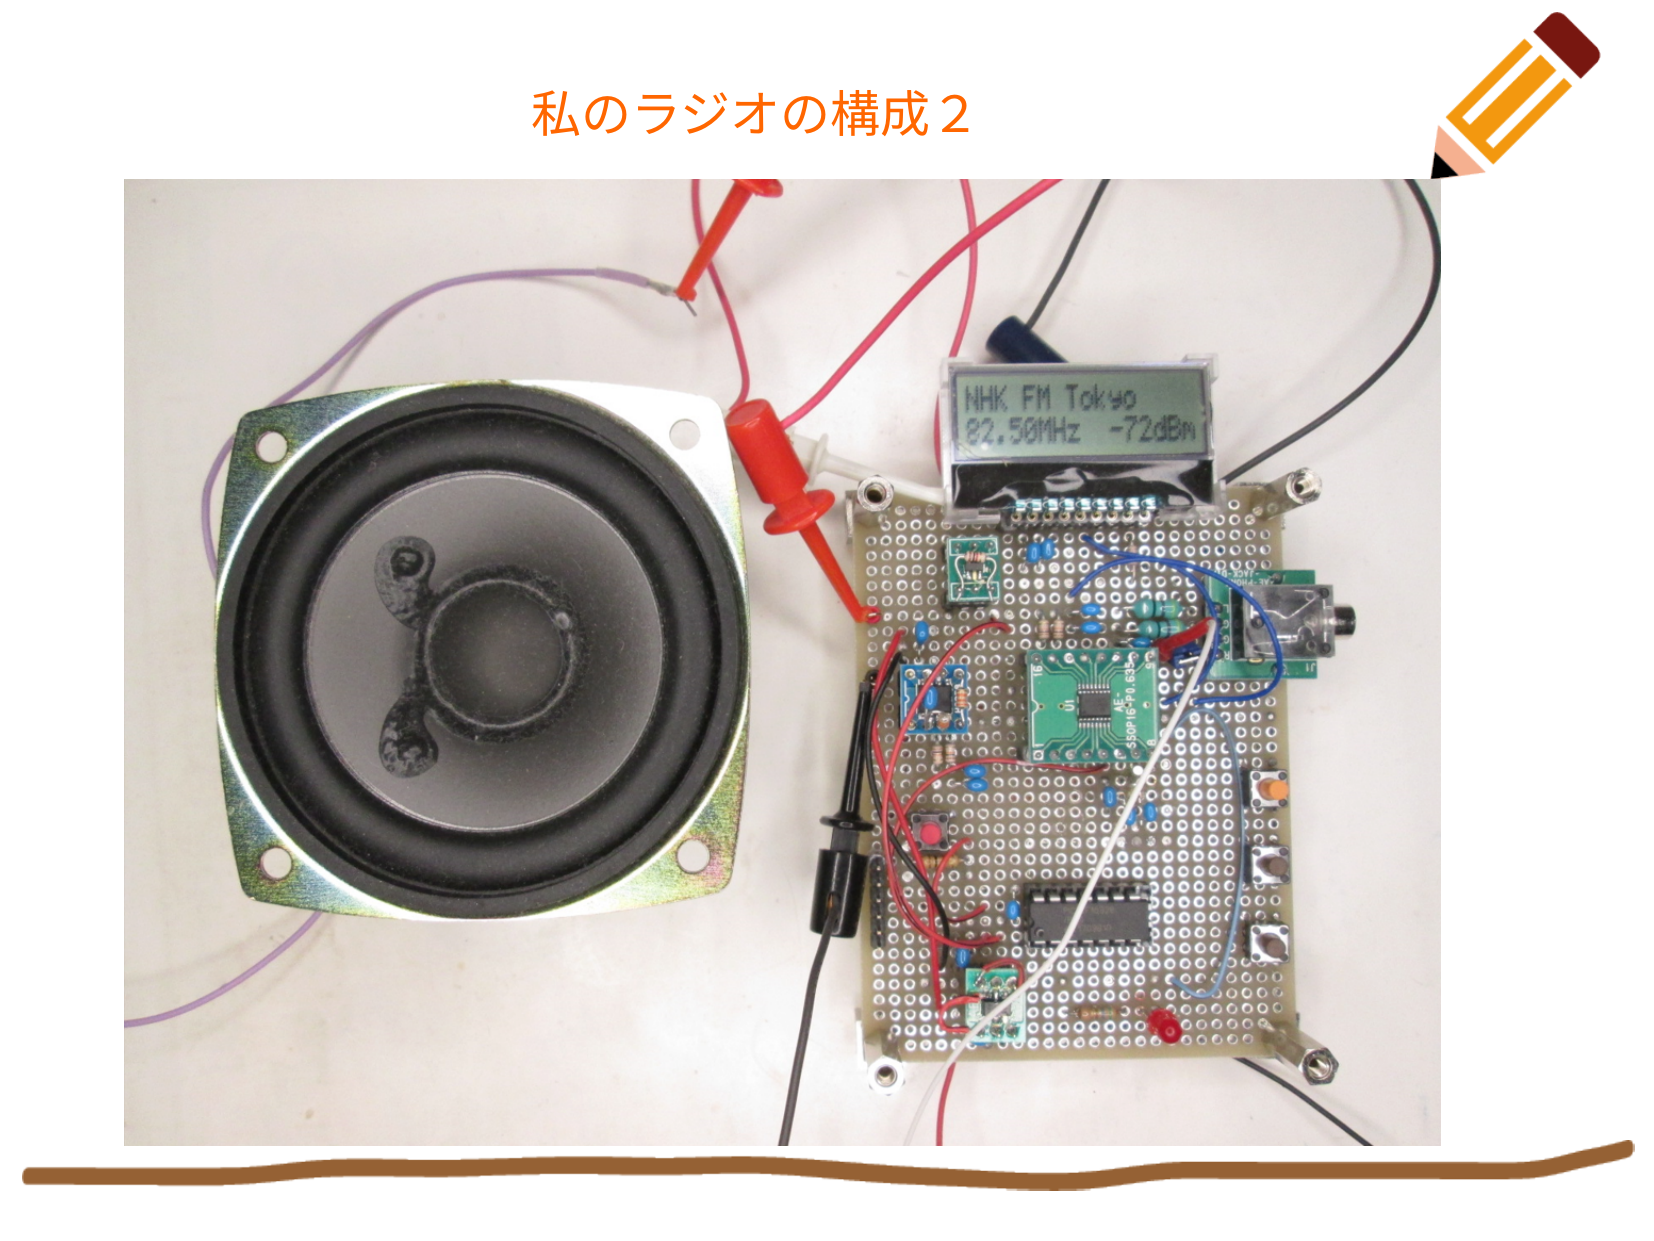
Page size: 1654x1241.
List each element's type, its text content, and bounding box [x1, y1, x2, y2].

title 私のラジオの構成２ [82, 49, 1430, 172]
picture [22, 12, 1635, 1191]
